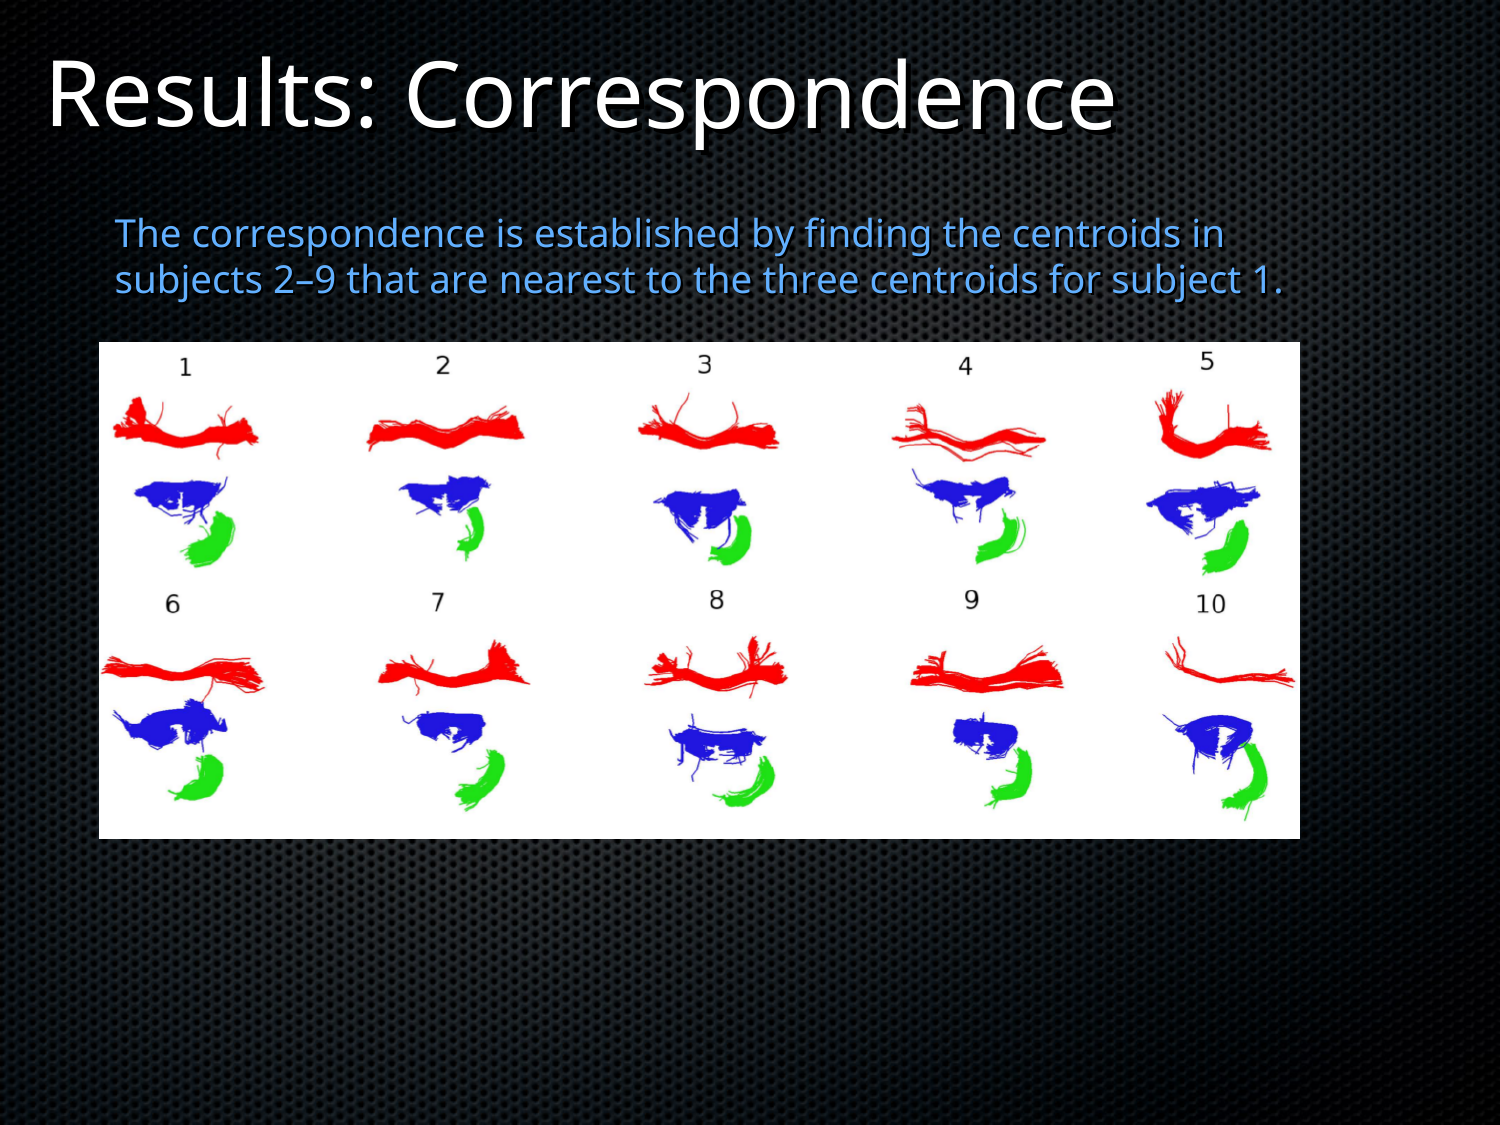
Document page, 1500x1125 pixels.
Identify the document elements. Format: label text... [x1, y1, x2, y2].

title Results: Correspondence [36, 26, 1342, 158]
picture [0, 0, 1500, 1125]
text_box The correspondence is established by finding the centroids in subjects 2–9 that are nearest to the three centroids for subject 1. [106, 200, 1300, 343]
